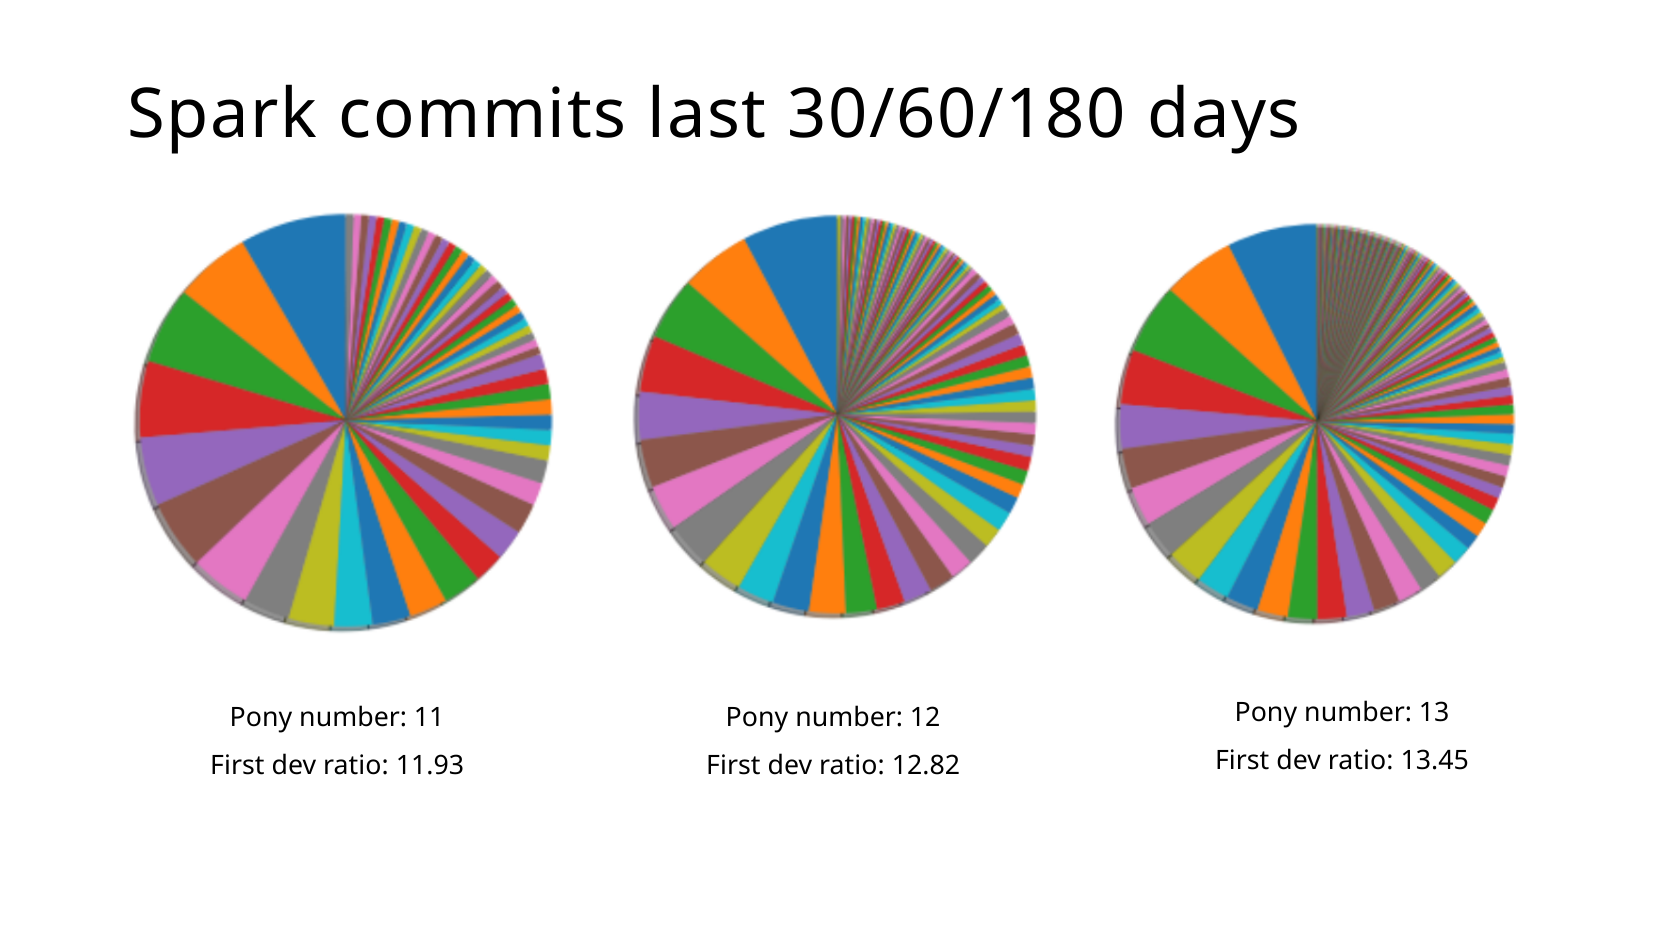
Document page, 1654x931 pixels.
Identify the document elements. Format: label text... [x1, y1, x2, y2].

list Pony number: 11 First dev ratio: 11.93 [127, 697, 547, 784]
list Pony number: 12 First dev ratio: 12.82 [623, 697, 1044, 784]
title Spark commits last 30/60/180 days [127, 68, 1654, 153]
picture [597, 197, 1552, 651]
picture [114, 197, 586, 660]
list Pony number: 13 First dev ratio: 13.45 [1132, 693, 1552, 780]
